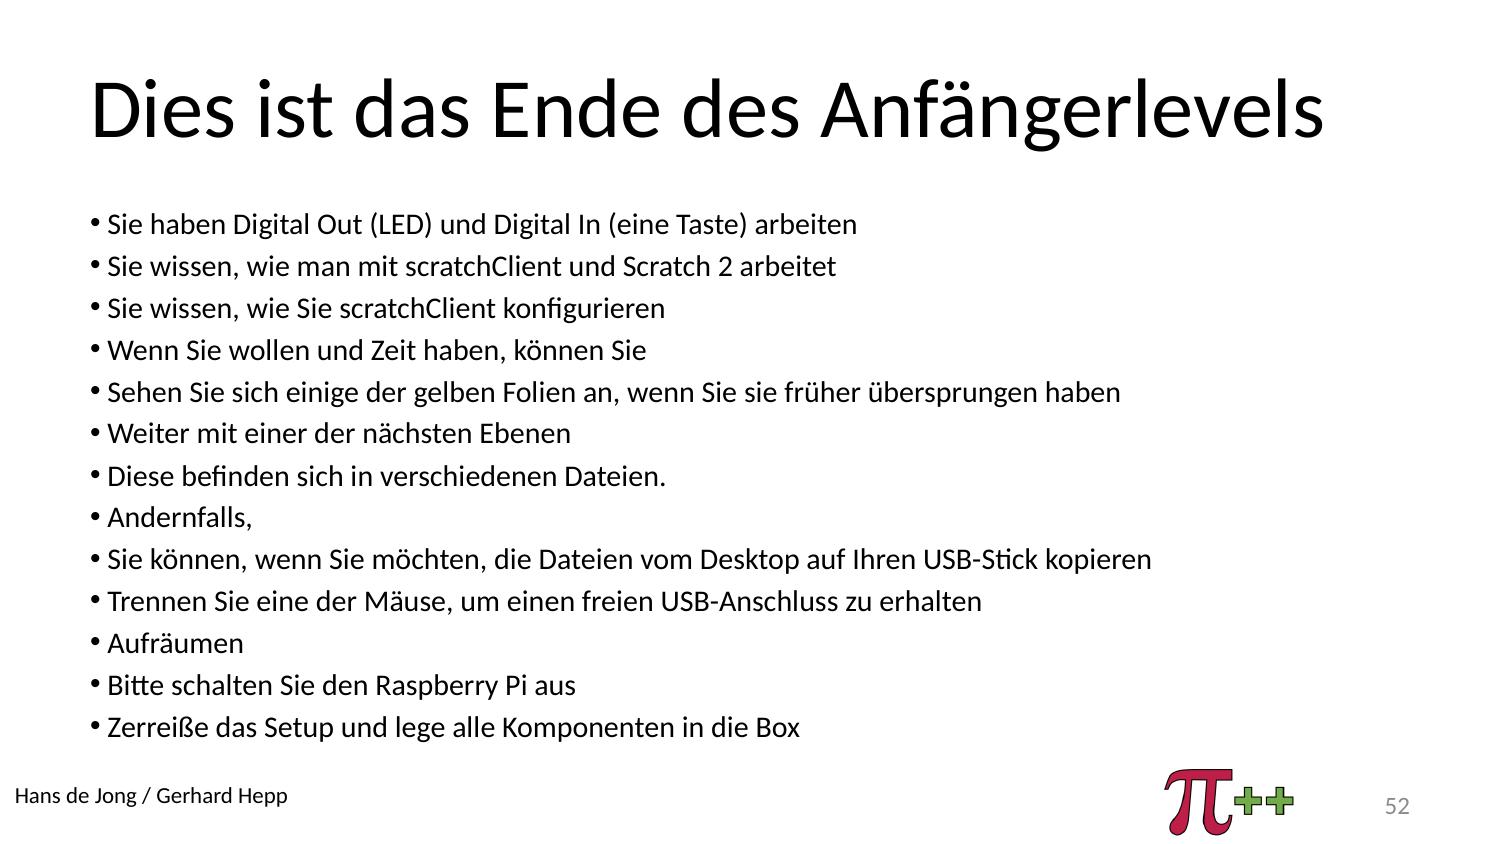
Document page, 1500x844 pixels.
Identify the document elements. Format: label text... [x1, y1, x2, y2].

picture [1163, 768, 1294, 836]
title Dies ist das Ende des Anfängerlevels [75, 33, 1425, 175]
list Sie haben Digital Out (LED) und Digital In (eine Taste) arbeiten Sie wissen, wie man mit scratchClient und Scratch 2 arbeitet Sie wissen, wie Sie scratchClient konfigurieren Wenn Sie wollen und Zeit haben, können Sie Sehen Sie sich einige der gelben Folien an, wenn Sie sie früher übersprungen haben Weiter mit einer der nächsten Ebenen Diese befinden sich in verschiedenen Dateien. Andernfalls, Sie können, wenn Sie möchten, die Dateien vom Desktop auf Ihren USB-Stick kopieren Trennen Sie eine der Mäuse, um einen freien USB-Anschluss zu erhalten Aufräumen Bitte schalten Sie den Raspberry Pi aus Zerreiße das Setup und lege alle Komponenten in die Box [75, 196, 1425, 754]
slide_number <getal> [1340, 782, 1425, 827]
